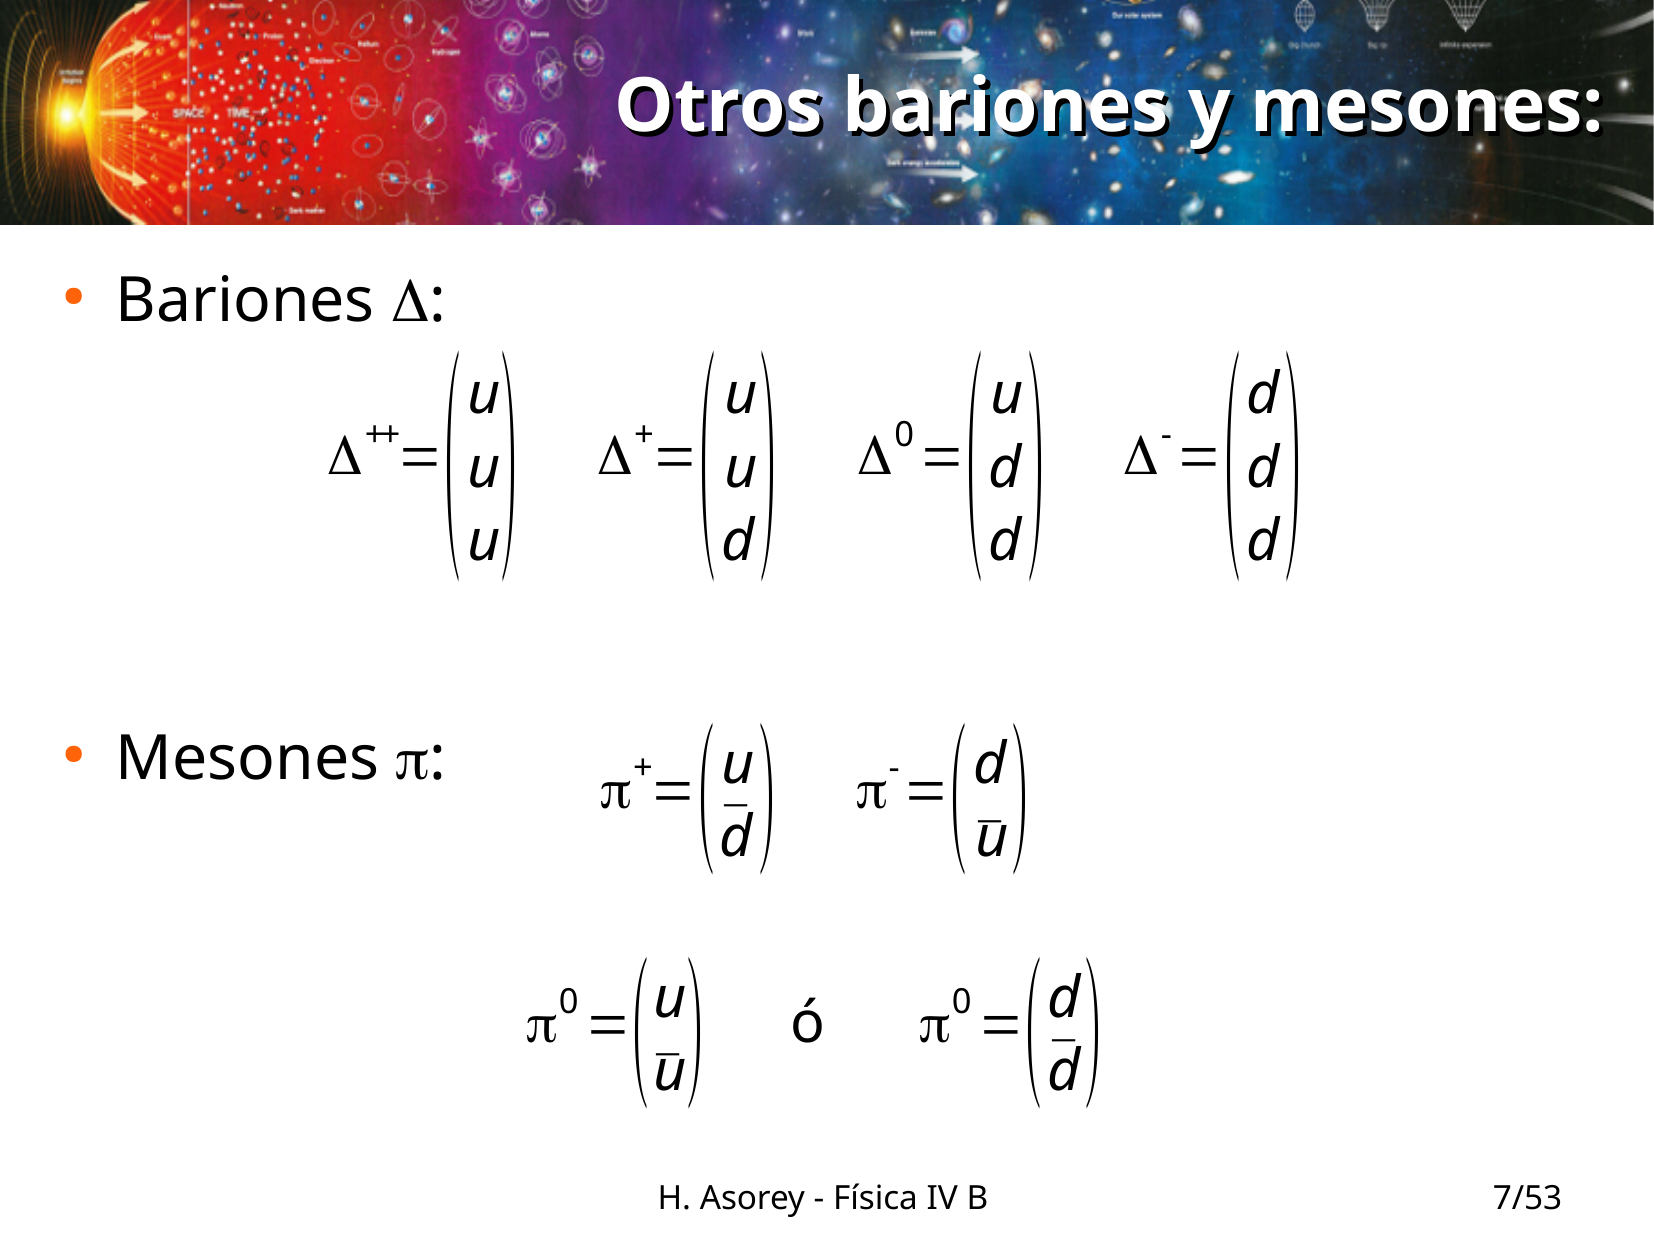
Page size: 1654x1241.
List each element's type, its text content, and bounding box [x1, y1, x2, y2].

title Otros bariones y mesones: [45, 15, 1606, 191]
chart [518, 720, 1111, 1113]
list Bariones D: Mesones p: [45, 255, 1606, 1156]
picture [0, 0, 1654, 225]
chart [319, 347, 1381, 586]
